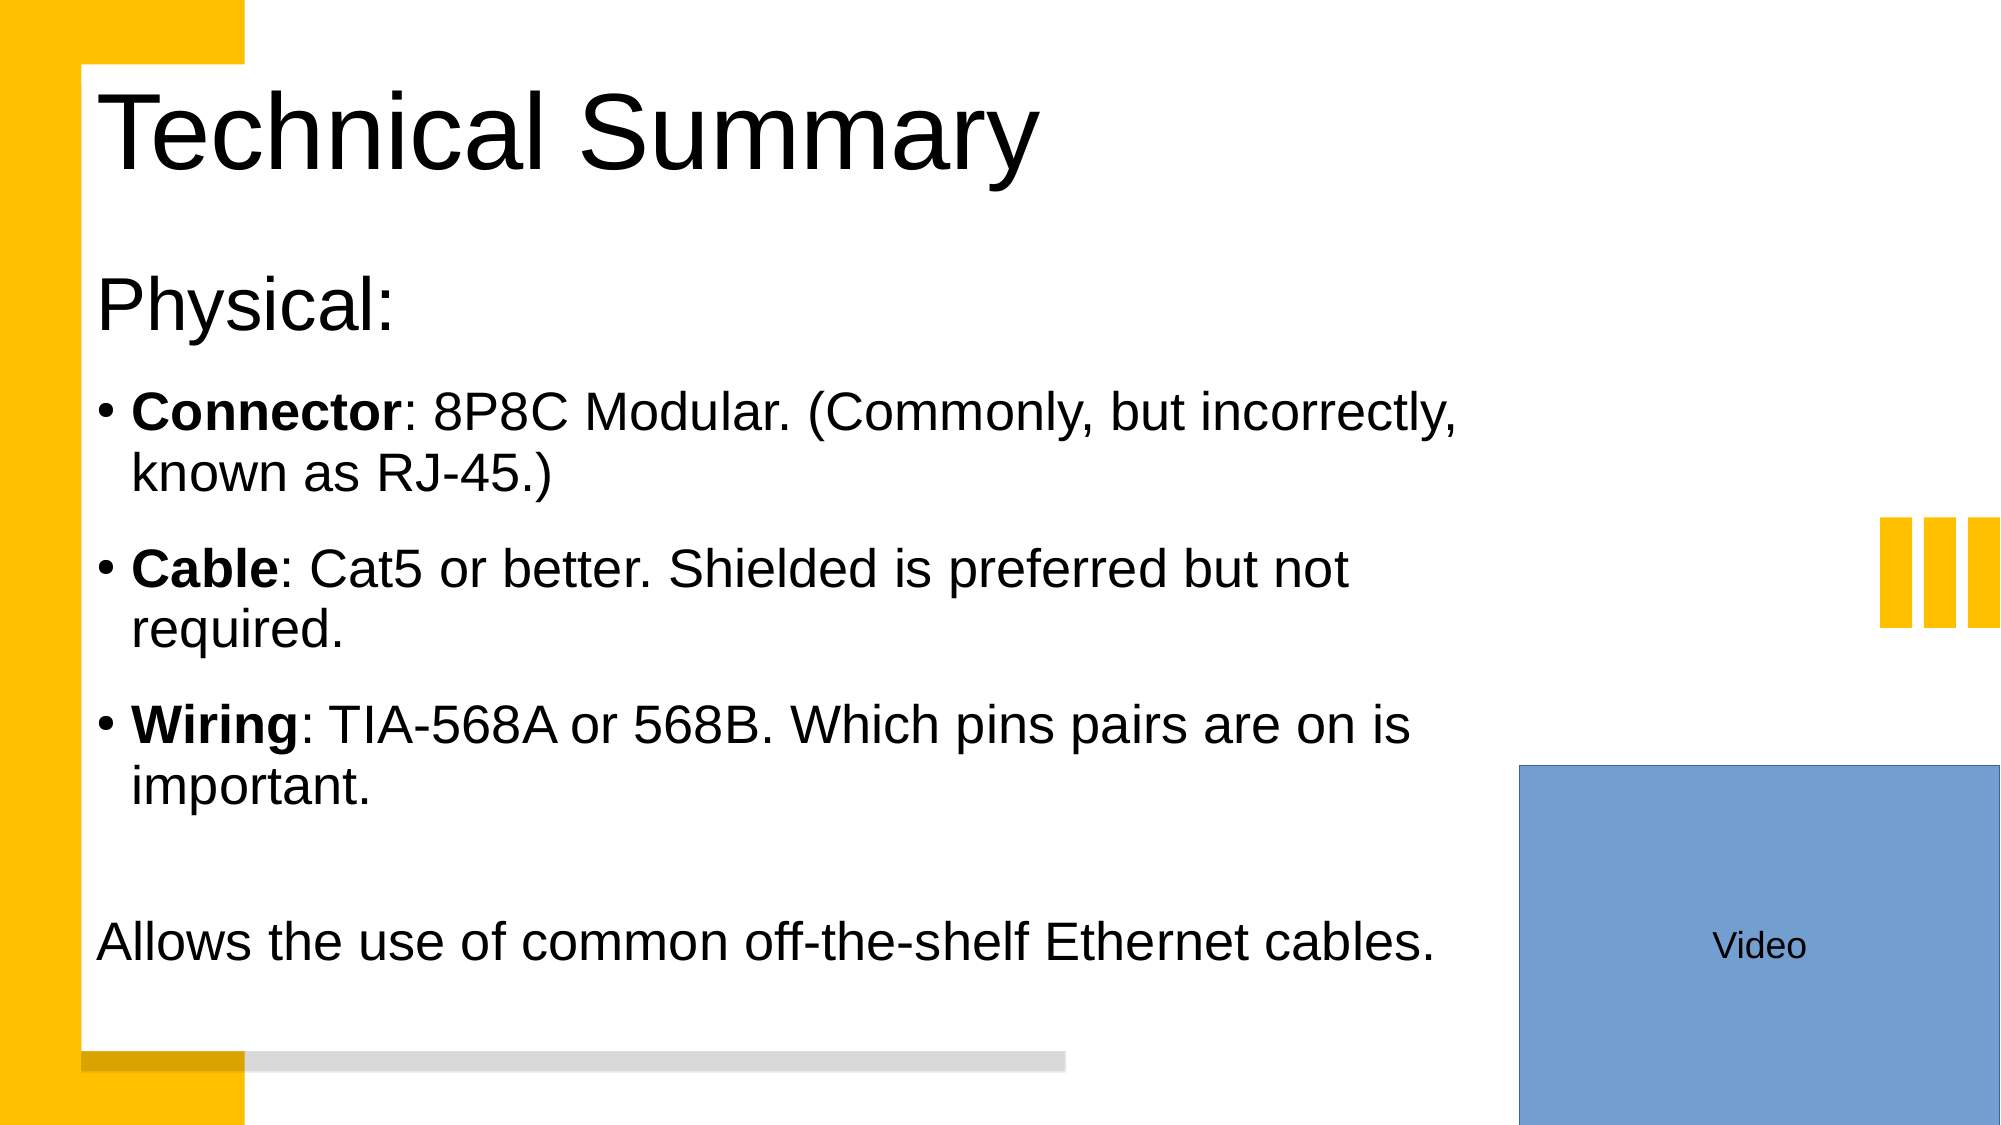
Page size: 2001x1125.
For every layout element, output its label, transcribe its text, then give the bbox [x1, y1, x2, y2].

text_box [0, 0, 2000, 1125]
text_box Video [1519, 765, 2000, 1125]
text_box Physical: Connector: 8P8C Modular. (Commonly, but incorrectly, known as RJ-45.) Cable: Cat5 or better. Shielded is preferred but not required. Wiring: TIA-568A or 568B. Which pins pairs are on is important. Allows the use of common off-the-shelf Ethernet cables. [81, 254, 1516, 1041]
text_box Technical Summary [81, 64, 1921, 201]
